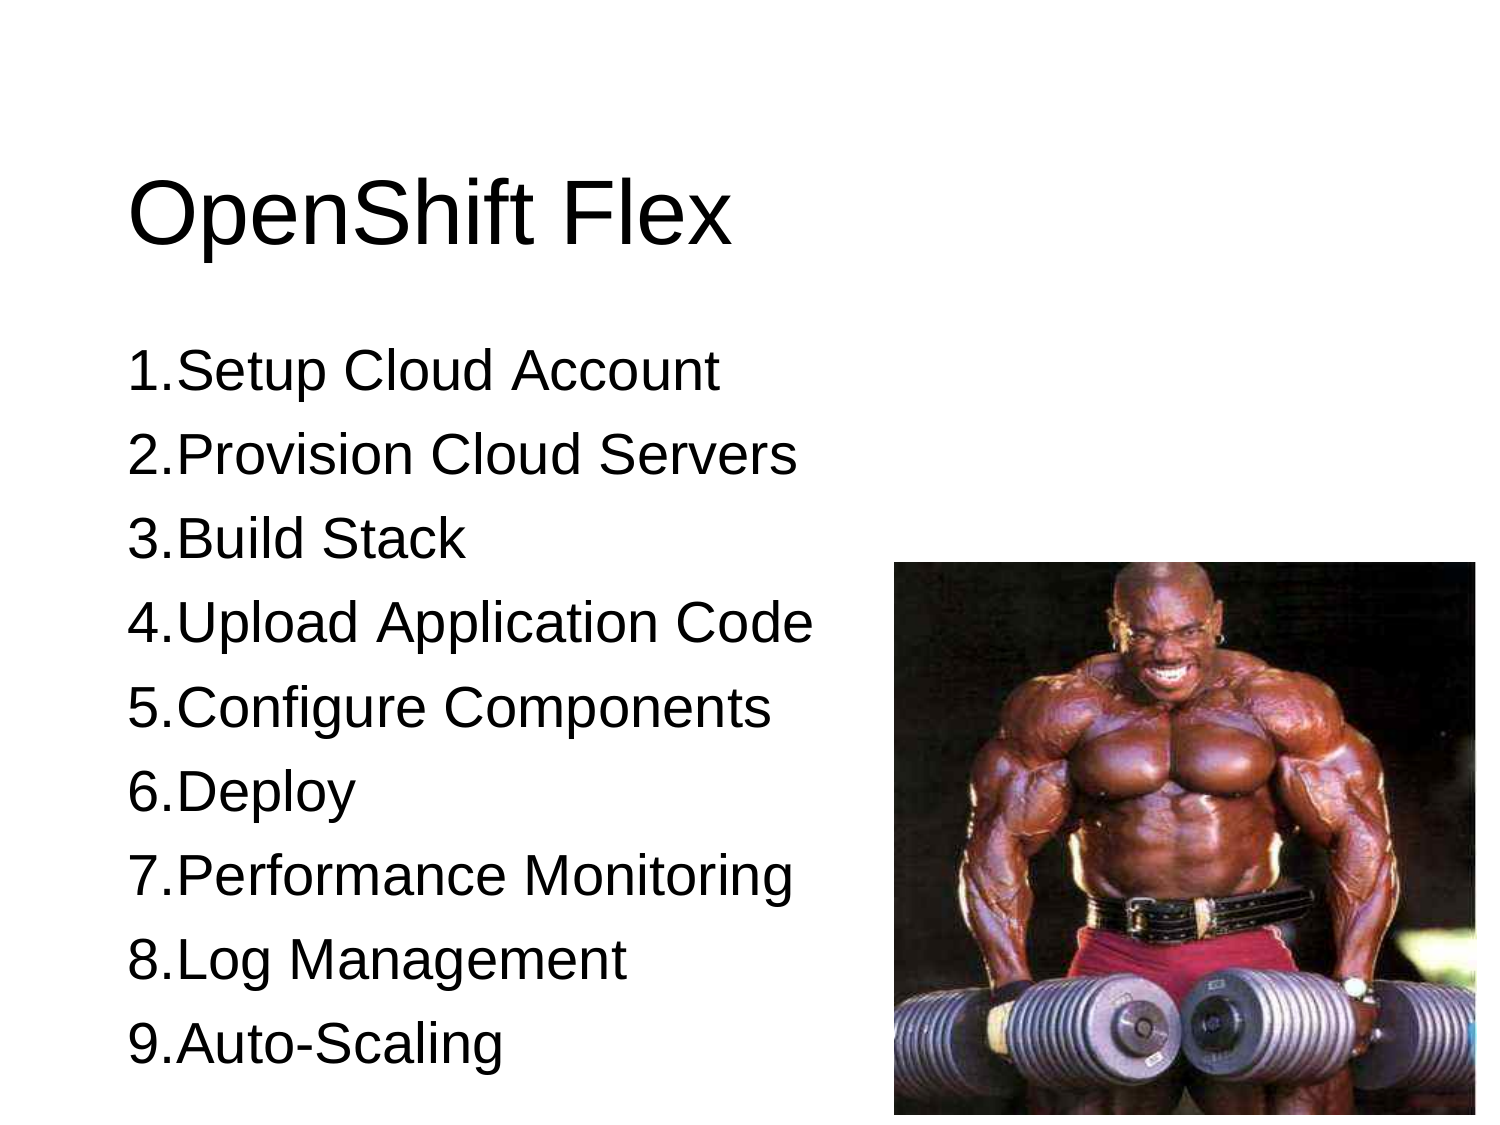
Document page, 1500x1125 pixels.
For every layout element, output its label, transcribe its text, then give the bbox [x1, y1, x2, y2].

list Setup Cloud Account Provision Cloud Servers Build Stack Upload Application Code Configure Components Deploy Performance Monitoring Log Management Auto-Scaling [112, 324, 1388, 1090]
picture [894, 562, 1477, 1115]
title OpenShift Flex [112, 112, 1388, 303]
